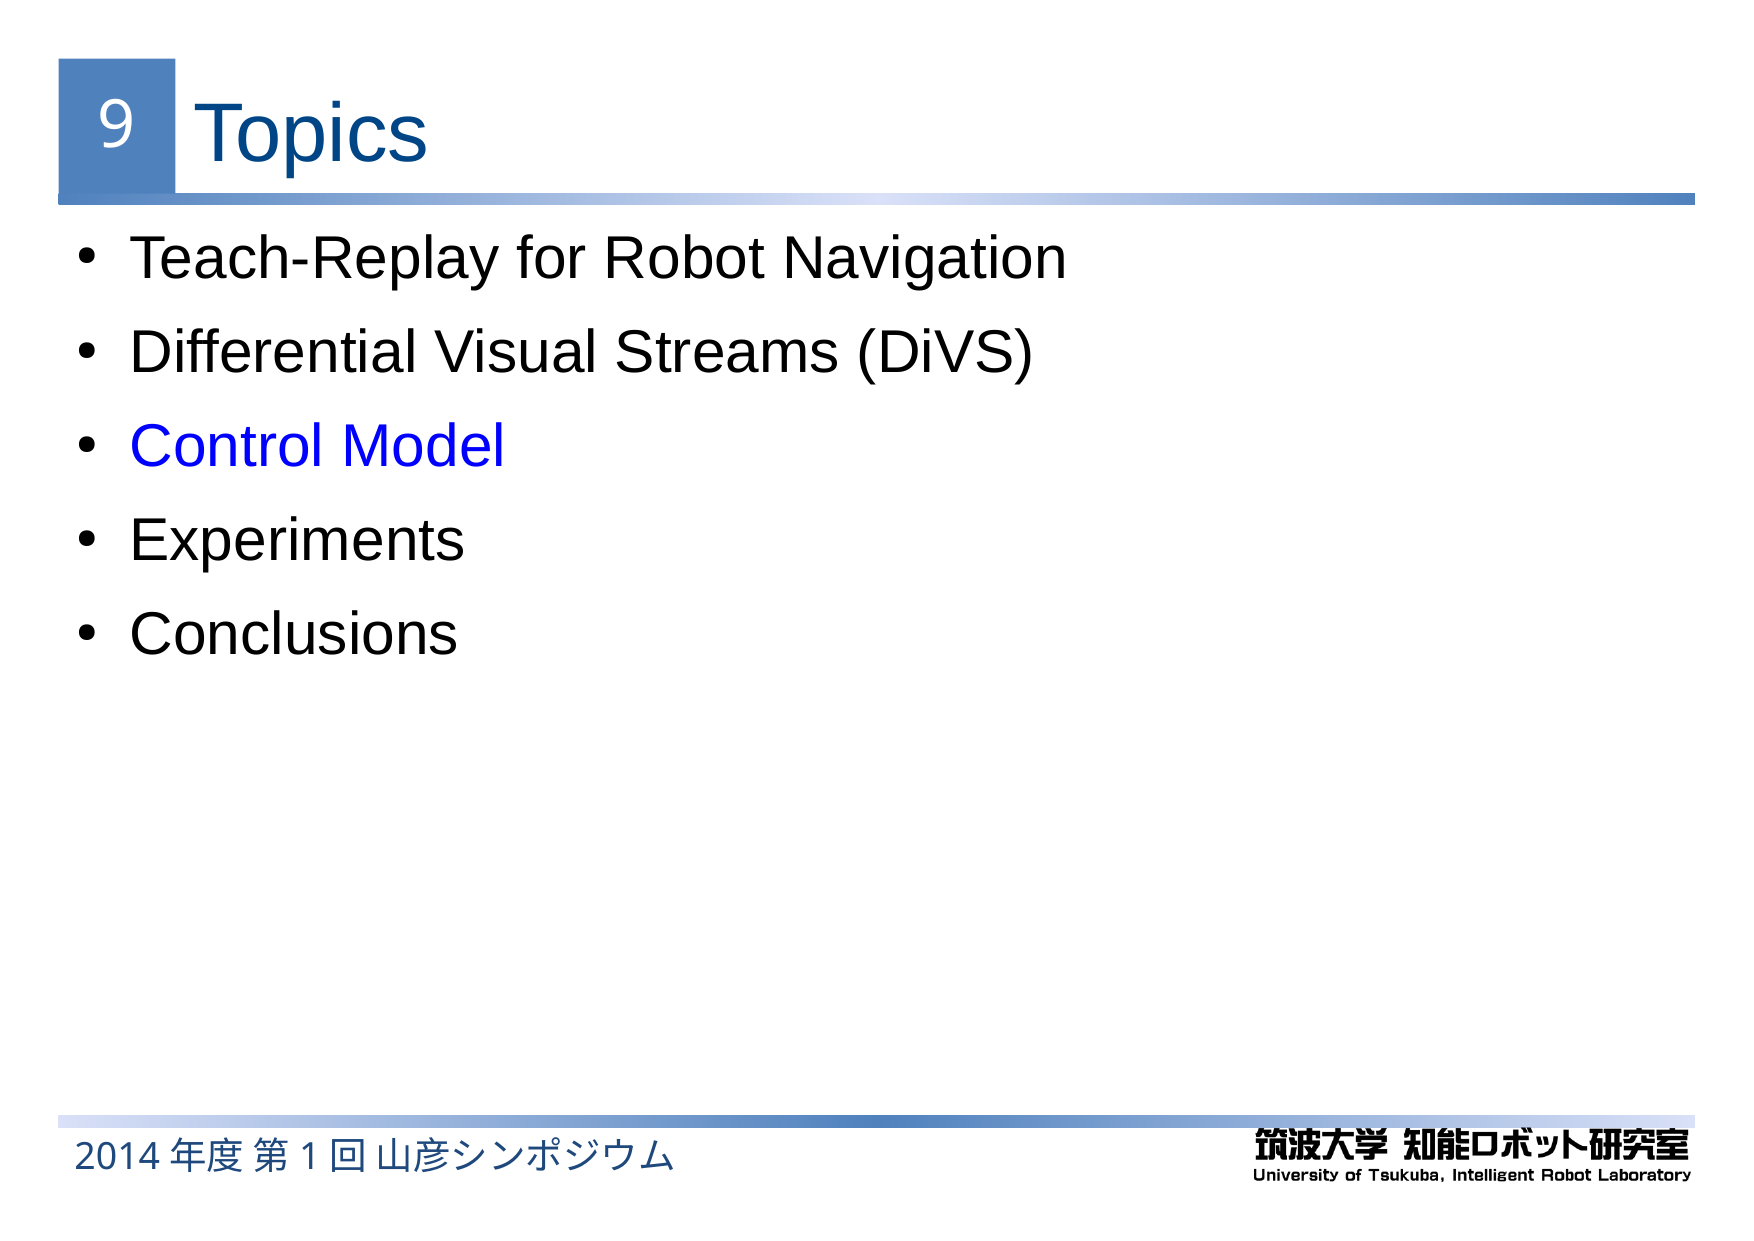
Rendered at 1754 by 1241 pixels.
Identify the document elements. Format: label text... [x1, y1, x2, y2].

title Topics [193, 61, 1651, 205]
picture [1252, 1127, 1691, 1182]
list Teach-Replay for Robot Navigation Differential Visual Streams (DiVS) Control Model Experiments Conclusions [58, 223, 1696, 1116]
